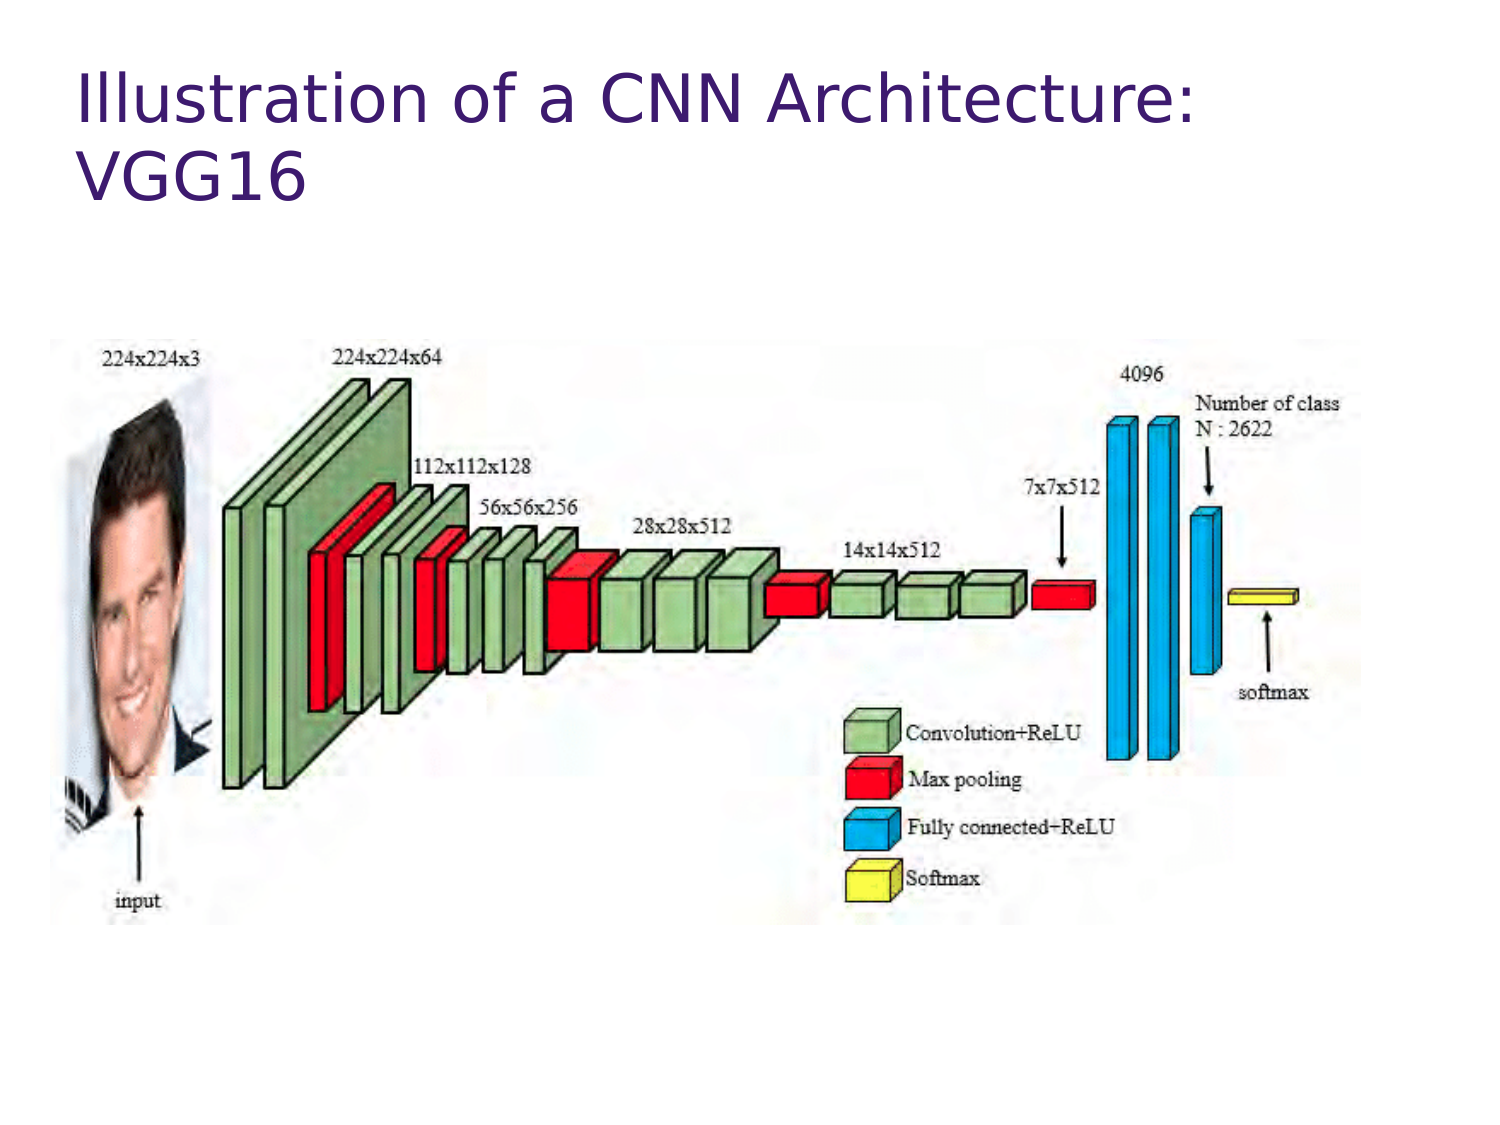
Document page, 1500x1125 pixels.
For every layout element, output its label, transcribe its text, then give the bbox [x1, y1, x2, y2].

title Illustration of a CNN Architecture: VGG16 [75, 45, 1247, 233]
picture [50, 339, 1361, 925]
